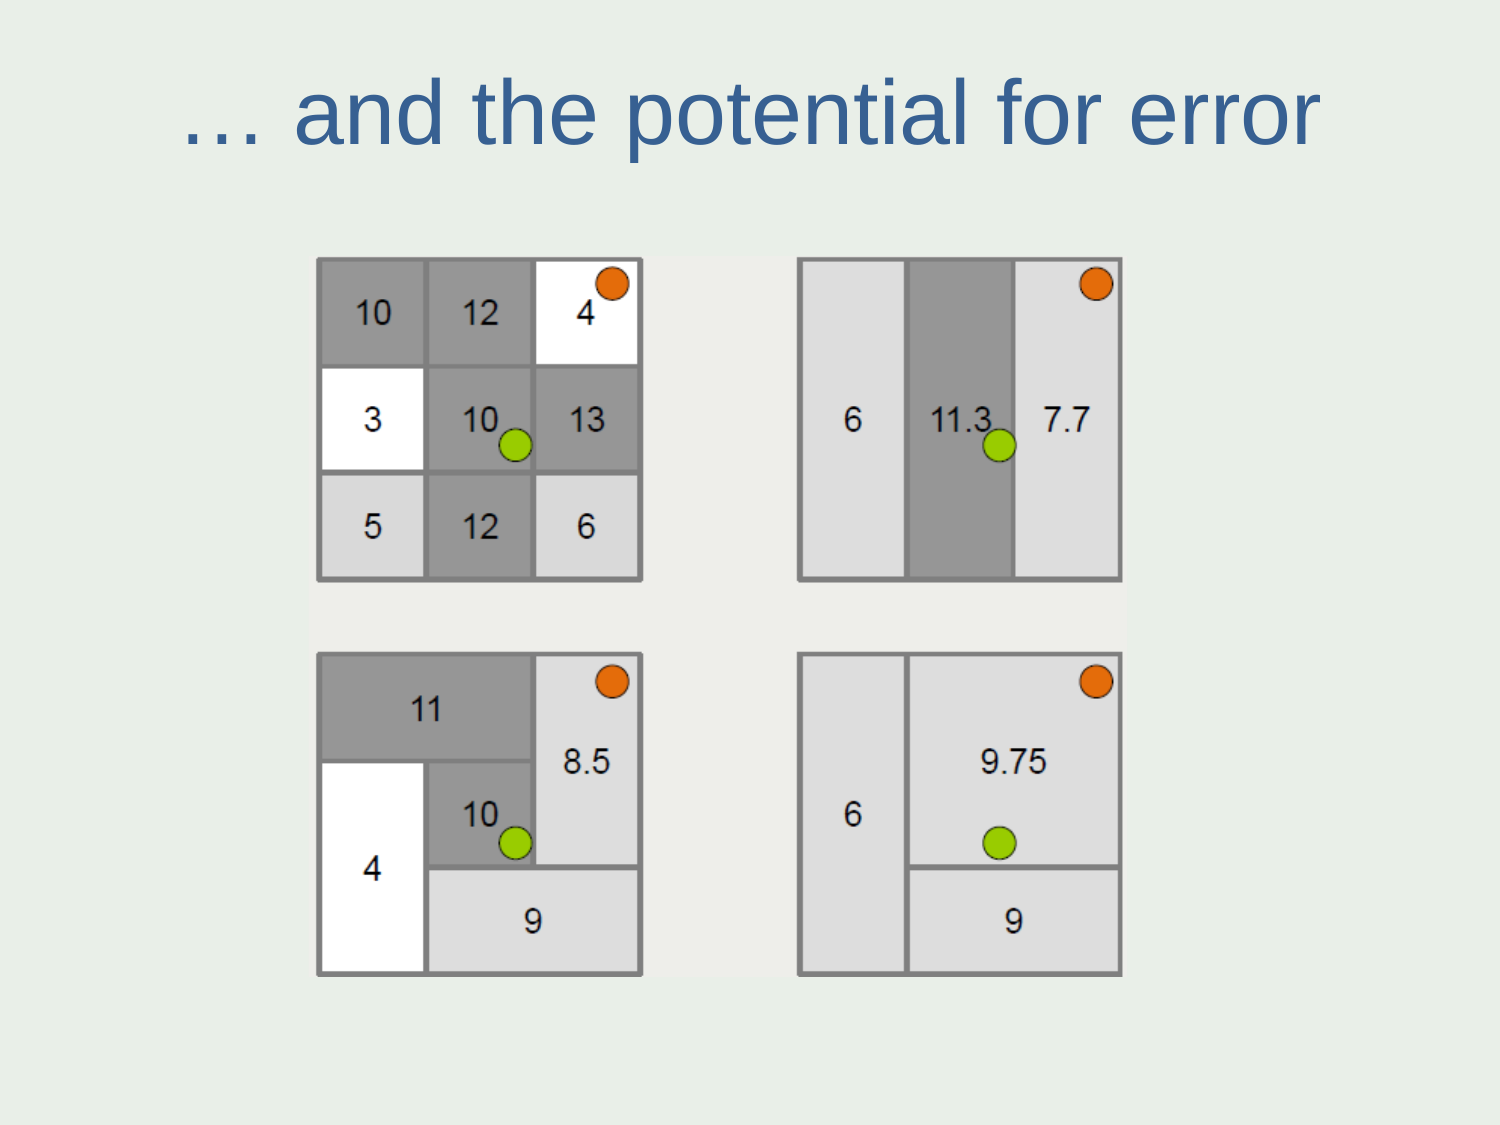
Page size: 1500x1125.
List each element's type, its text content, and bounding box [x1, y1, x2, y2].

text_box … and the potential for error [74, 45, 1425, 233]
picture [308, 256, 1128, 977]
